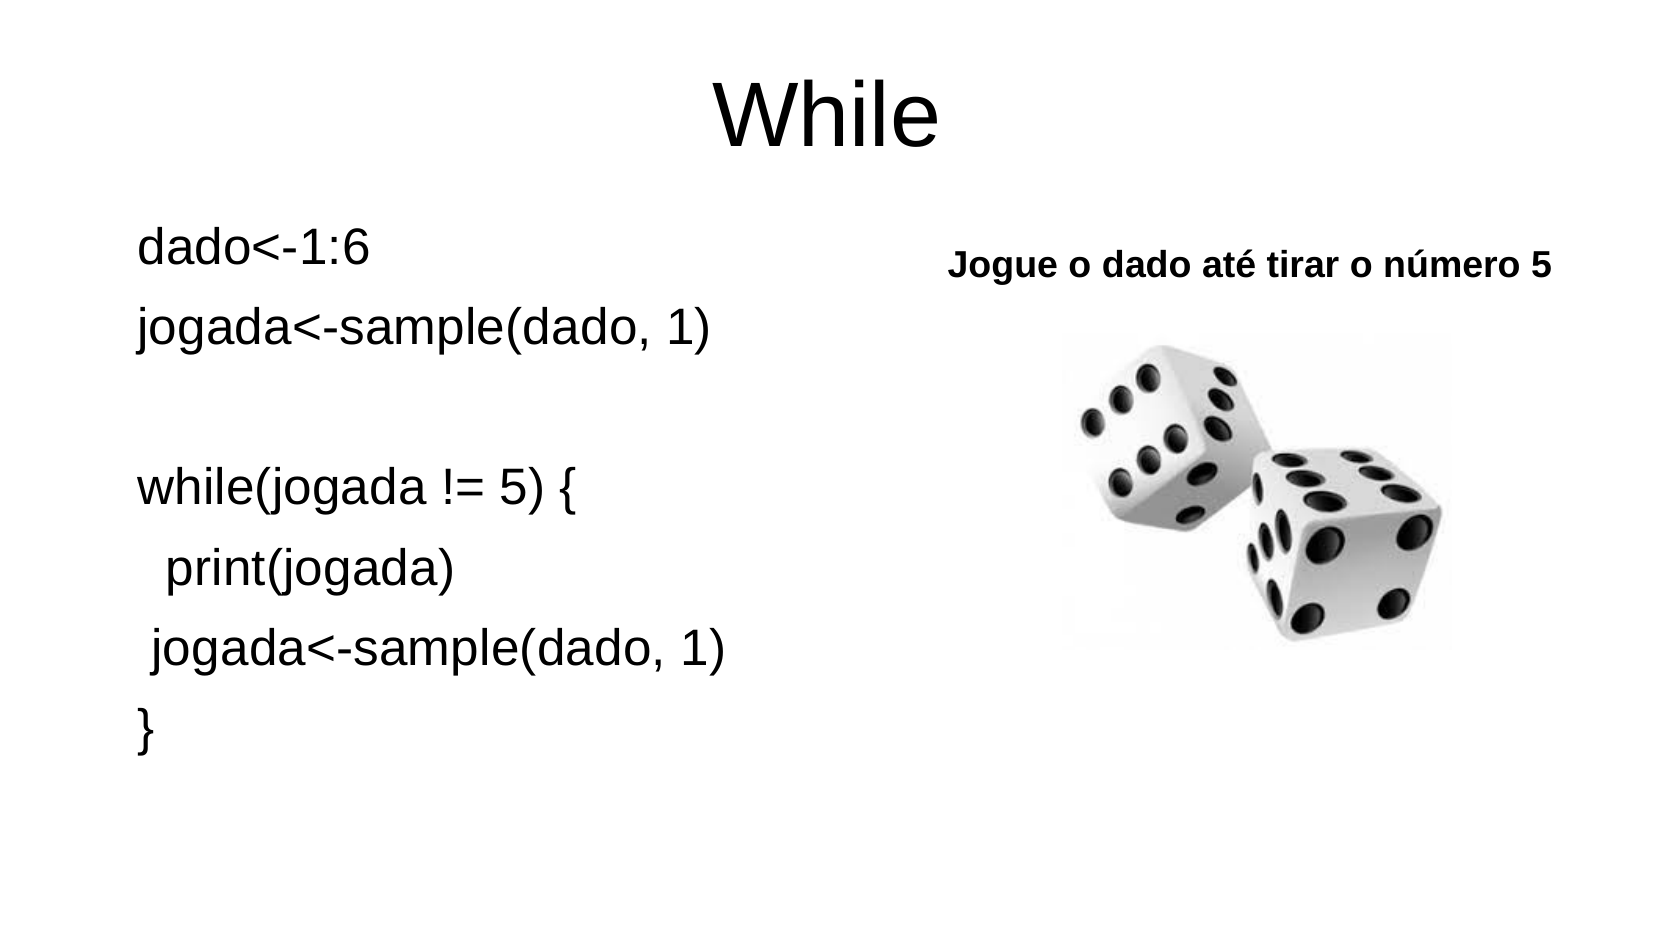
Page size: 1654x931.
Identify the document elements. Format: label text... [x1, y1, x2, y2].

picture [1062, 333, 1452, 650]
text_box Jogue o dado até tirar o número 5 [933, 236, 1571, 355]
title While [82, 37, 1571, 193]
list dado<-1:6 jogada<-sample(dado, 1) while(jogada != 5) { print(jogada) jogada<-sample(dado, 1) } [82, 217, 1571, 758]
